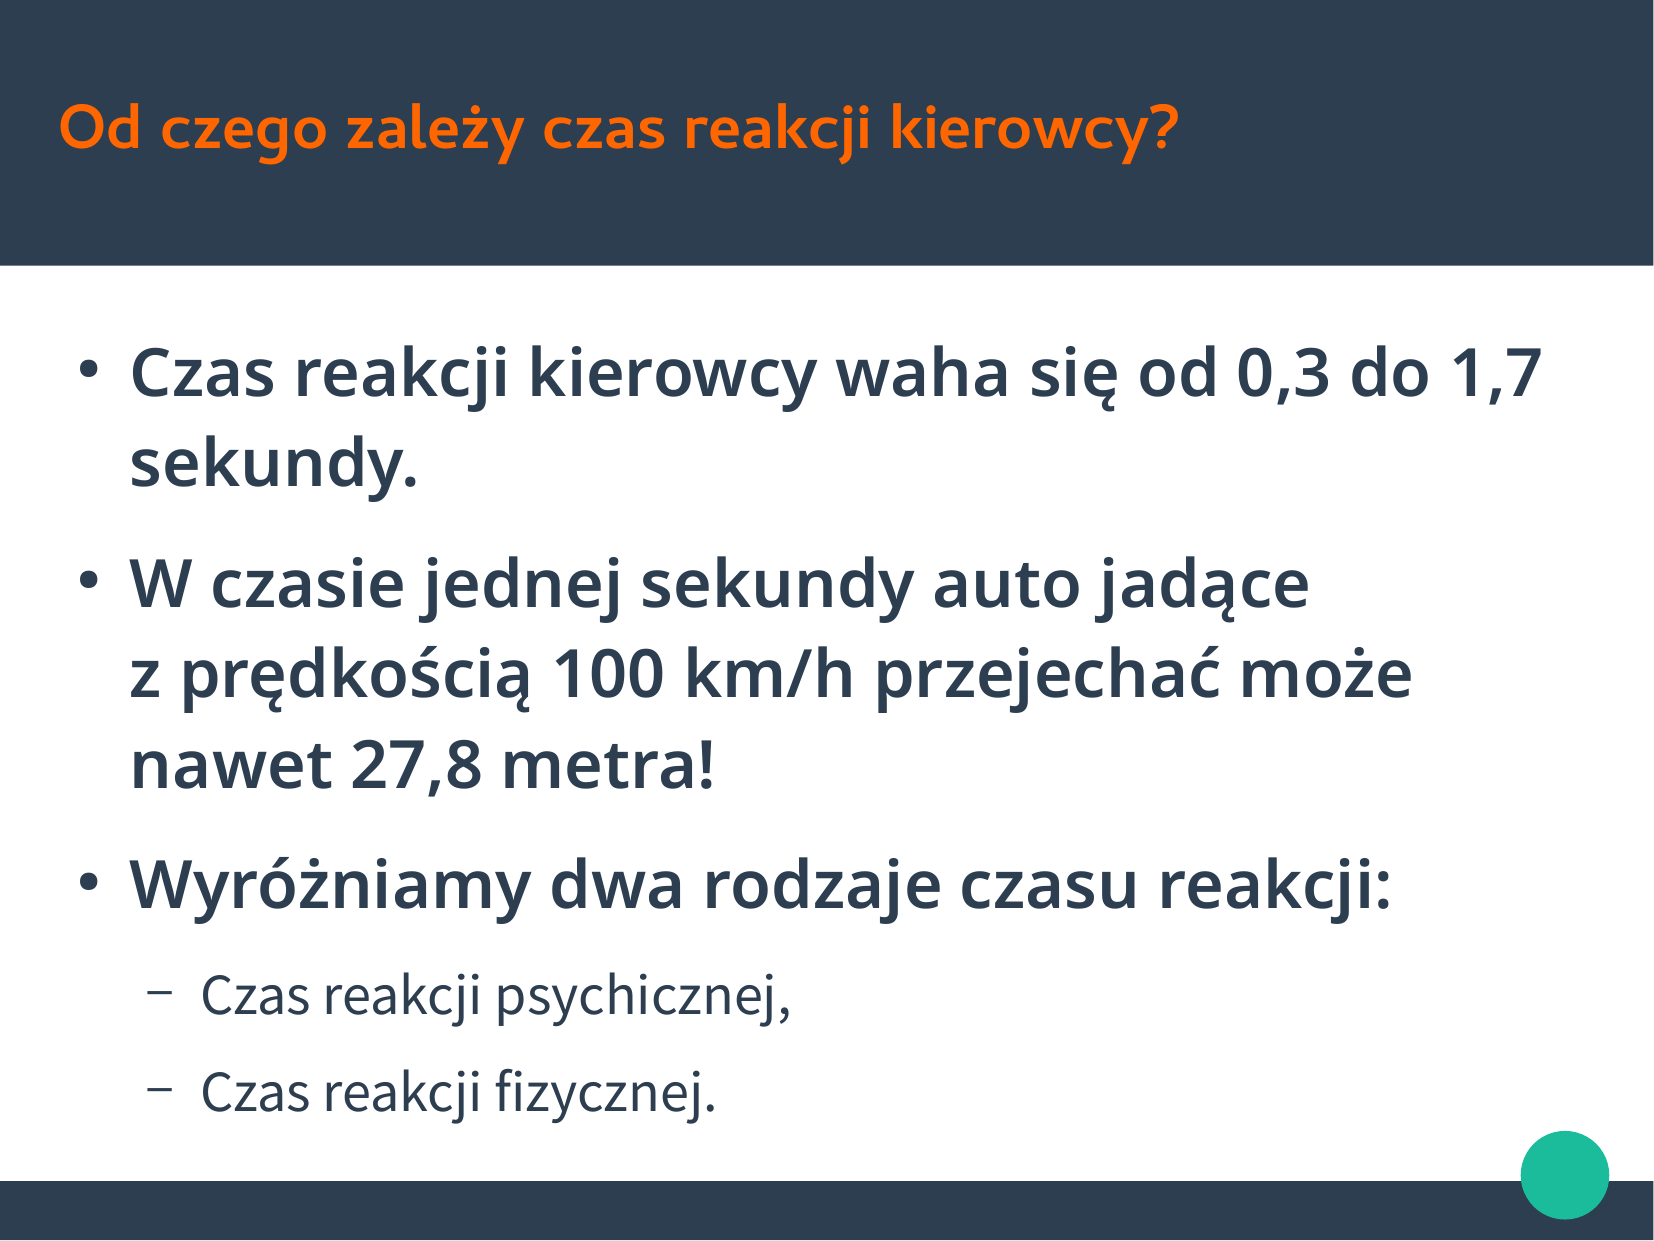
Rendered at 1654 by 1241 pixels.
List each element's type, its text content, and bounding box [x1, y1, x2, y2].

list Czas reakcji kierowcy waha się od 0,3 do 1,7 sekundy. W czasie jednej sekundy auto jadące z prędkością 100 km/h przejechać może nawet 27,8 metra! Wyróżniamy dwa rodzaje czasu reakcji: Czas reakcji psychicznej, Czas reakcji fizycznej. [59, 324, 1595, 1152]
title Od czego zależy czas reakcji kierowcy? [59, 49, 1595, 207]
